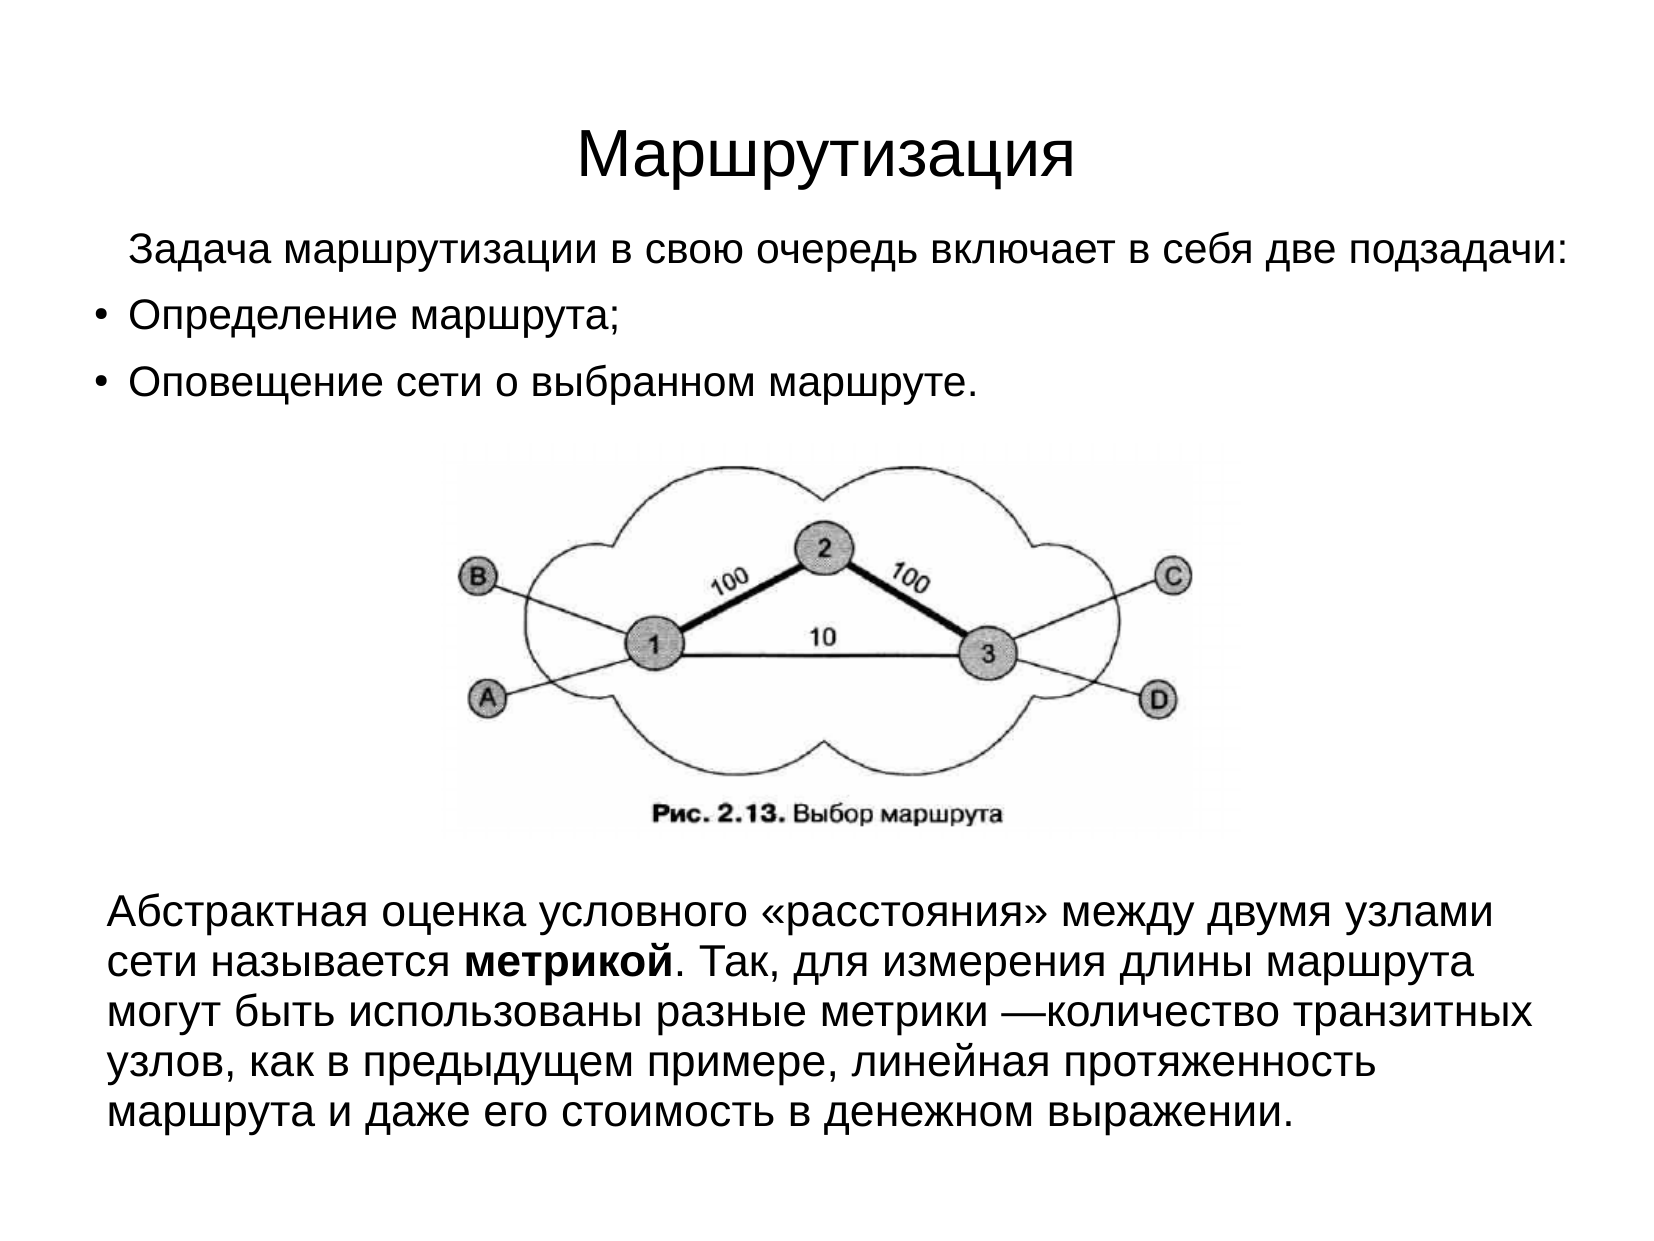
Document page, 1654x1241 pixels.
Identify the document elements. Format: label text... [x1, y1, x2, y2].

list Абстрактная оценка условного «расстояния» между двумя узлами сети называется ме­трикой. Так, для измерения длины маршрута могут быть использованы разные метрики —количество транзитных узлов, как в предыдущем примере, линейная протяженность маршрута и даже его стоимость в денежном выражении. [59, 885, 1548, 1146]
picture [441, 443, 1241, 839]
list Задача маршрутизации в свою очередь включает в себя две подзадачи: Определение маршрута; Оповещение сети о выбранном маршруте. [82, 224, 1571, 426]
title Маршрутизация [82, 49, 1571, 224]
